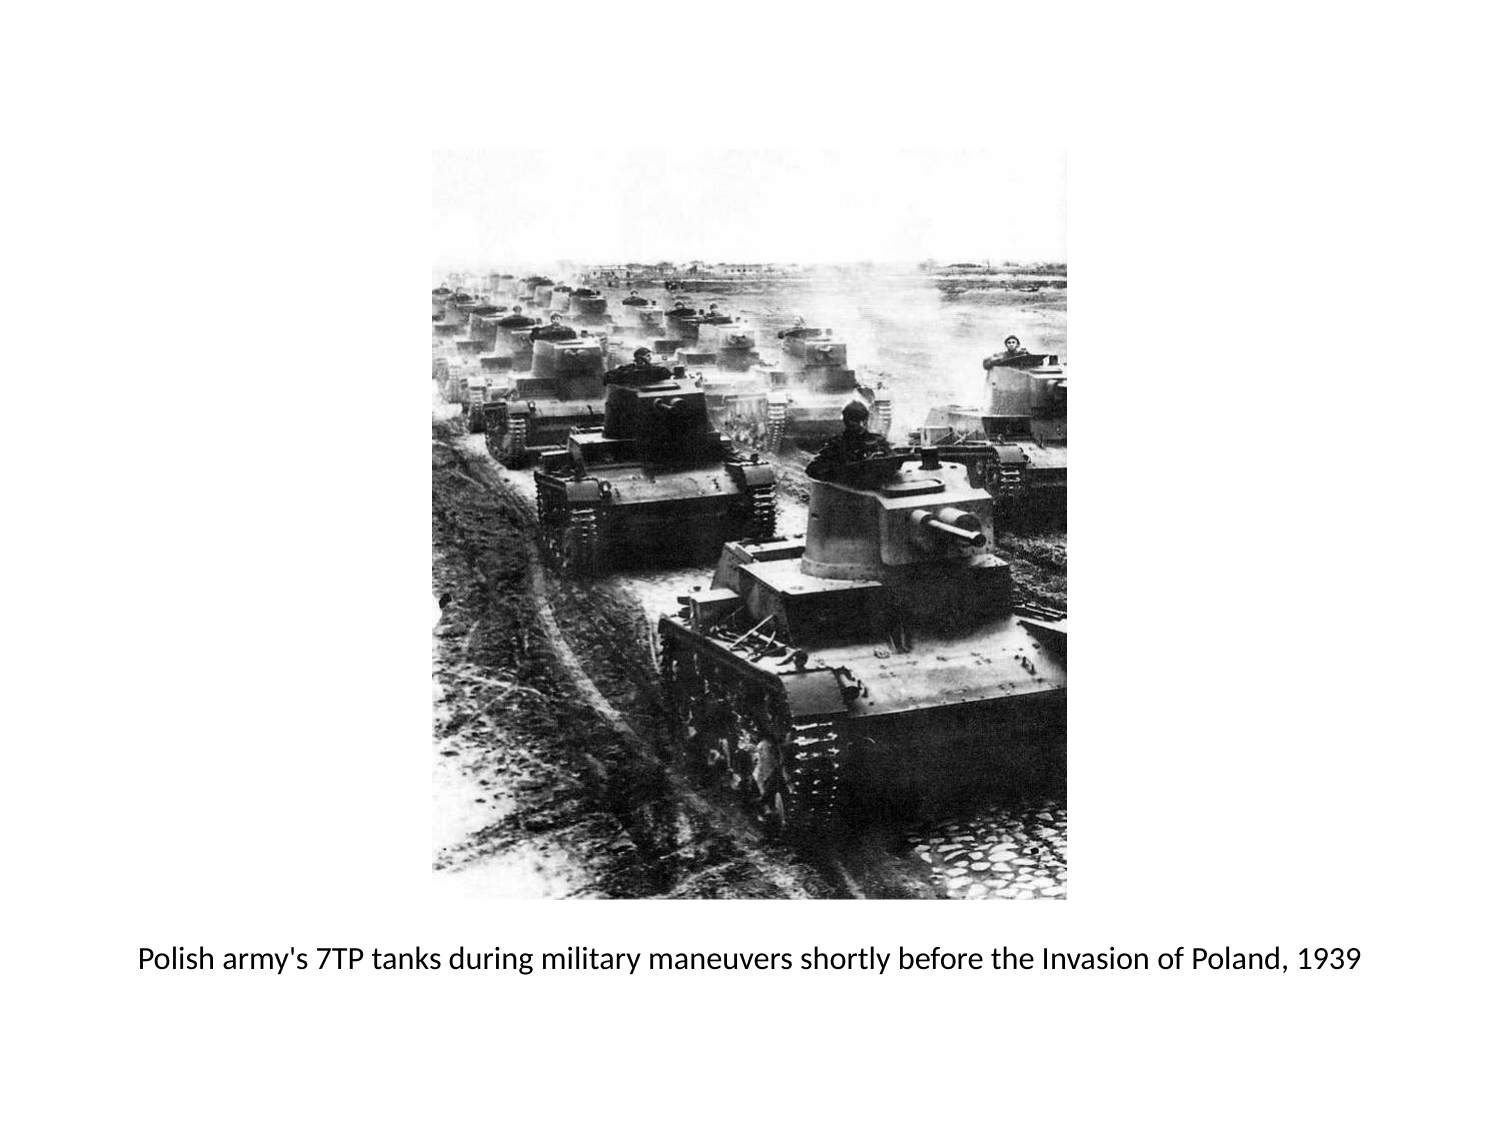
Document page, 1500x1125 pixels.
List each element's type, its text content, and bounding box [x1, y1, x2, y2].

picture [432, 149, 1067, 900]
text_box Polish army's 7TP tanks during military maneuvers shortly before the Invasion of Poland, 1939 [123, 929, 1377, 984]
